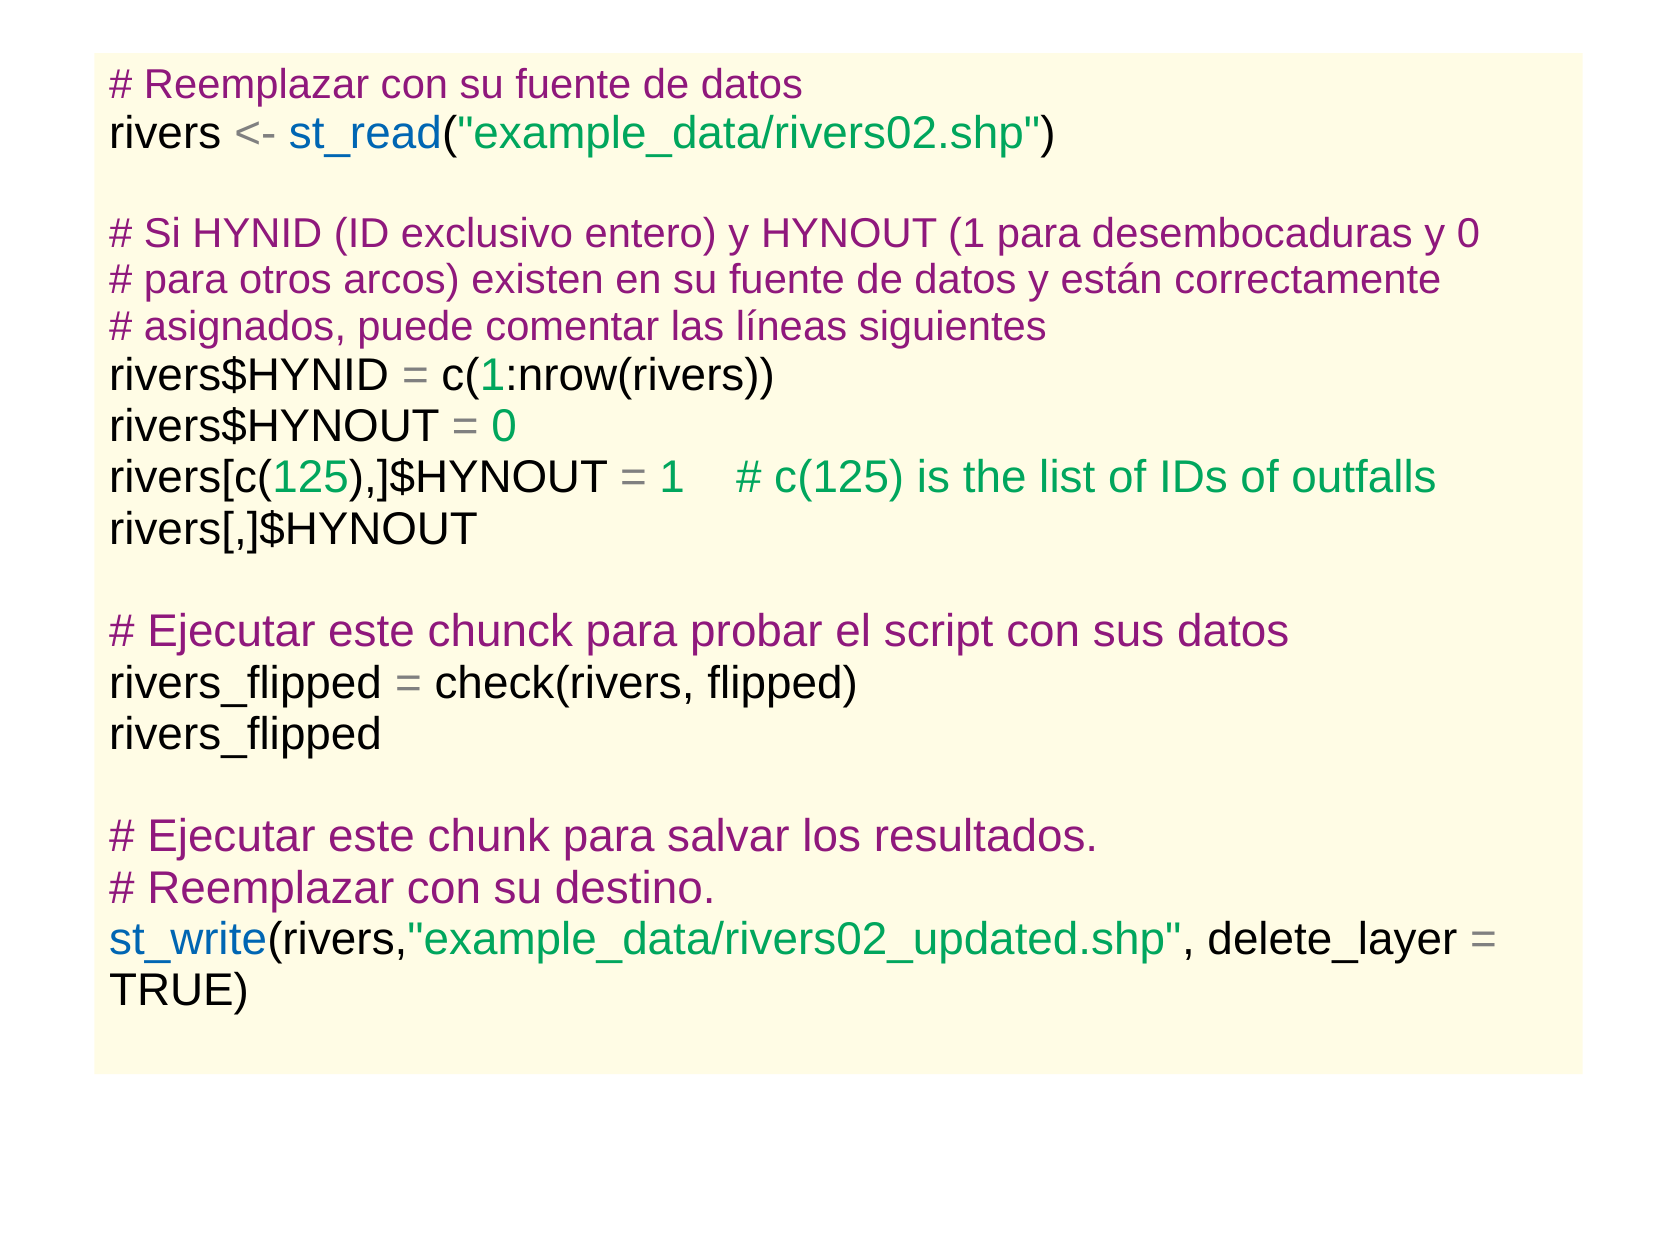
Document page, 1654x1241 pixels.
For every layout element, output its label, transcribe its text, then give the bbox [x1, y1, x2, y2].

text_box # Reemplazar con su fuente de datos rivers <- st_read("example_data/rivers02.shp") # Si HYNID (ID exclusivo entero) y HYNOUT (1 para desembocaduras y 0 # para otros arcos) existen en su fuente de datos y están correctamente # asignados, puede comentar las líneas siguientes rivers$HYNID = c(1:nrow(rivers)) rivers$HYNOUT = 0 rivers[c(125),]$HYNOUT = 1 # c(125) is the list of IDs of outfalls rivers[,]$HYNOUT # Ejecutar este chunck para probar el script con sus datos rivers_flipped = check(rivers, flipped) rivers_flipped # Ejecutar este chunk para salvar los resultados. # Reemplazar con su destino. st_write(rivers,"example_data/rivers02_updated.shp", delete_layer = TRUE) [94, 53, 1583, 1075]
